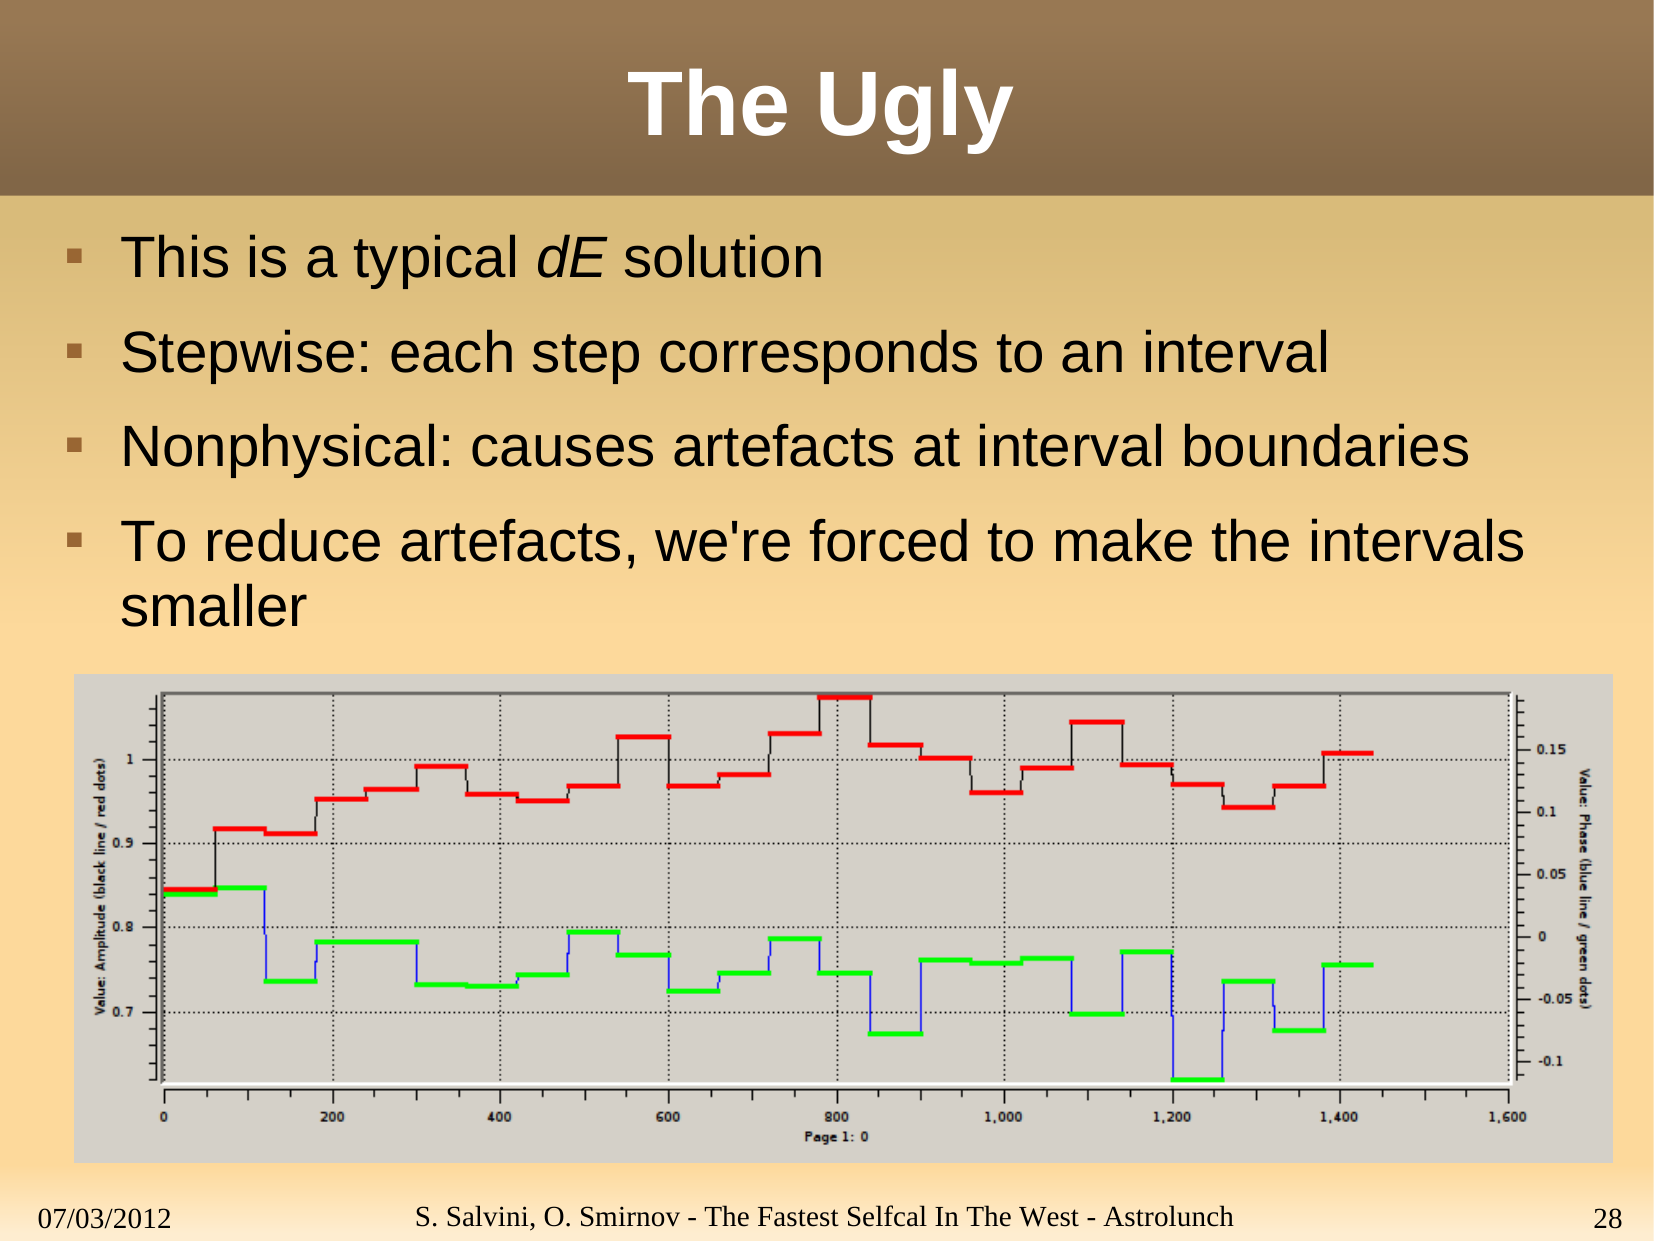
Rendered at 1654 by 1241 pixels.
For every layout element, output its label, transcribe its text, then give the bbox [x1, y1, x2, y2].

list This is a typical dE solution Stepwise: each step corresponds to an interval Nonphysical: causes artefacts at interval boundaries To reduce artefacts, we're forced to make the intervals smaller [49, 225, 1538, 1029]
title The Ugly [76, 7, 1565, 200]
picture [0, 0, 1654, 1241]
